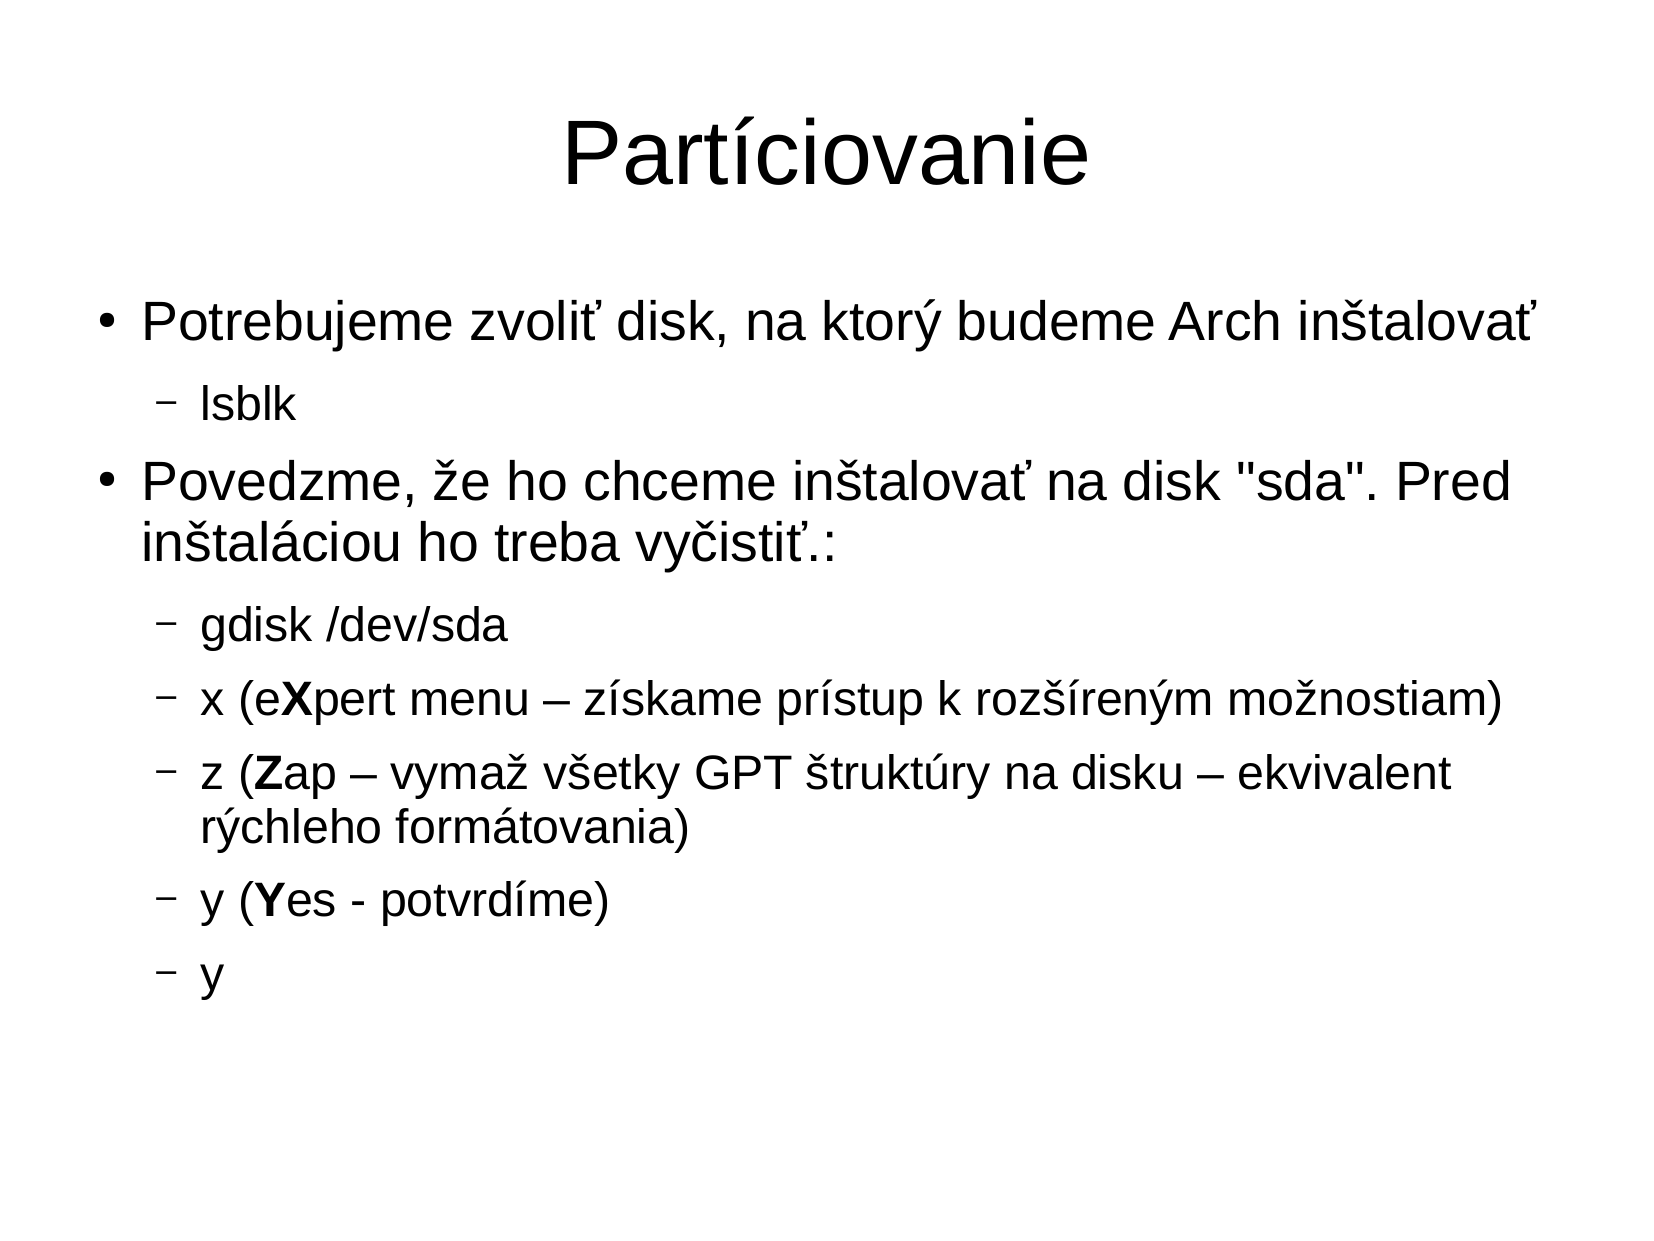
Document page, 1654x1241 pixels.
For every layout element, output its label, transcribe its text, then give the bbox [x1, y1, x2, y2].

list Potrebujeme zvoliť disk, na ktorý budeme Arch inštalovať lsblk Povedzme, že ho chceme inštalovať na disk "sda". Pred inštaláciou ho treba vyčistiť.: gdisk /dev/sda x (eXpert menu – získame prístup k rozšíreným možnostiam) z (Zap – vymaž všetky GPT štruktúry na disku – ekvivalent rýchleho formátovania) y (Yes - potvrdíme) y [82, 290, 1571, 1010]
title Partíciovanie [82, 49, 1571, 257]
